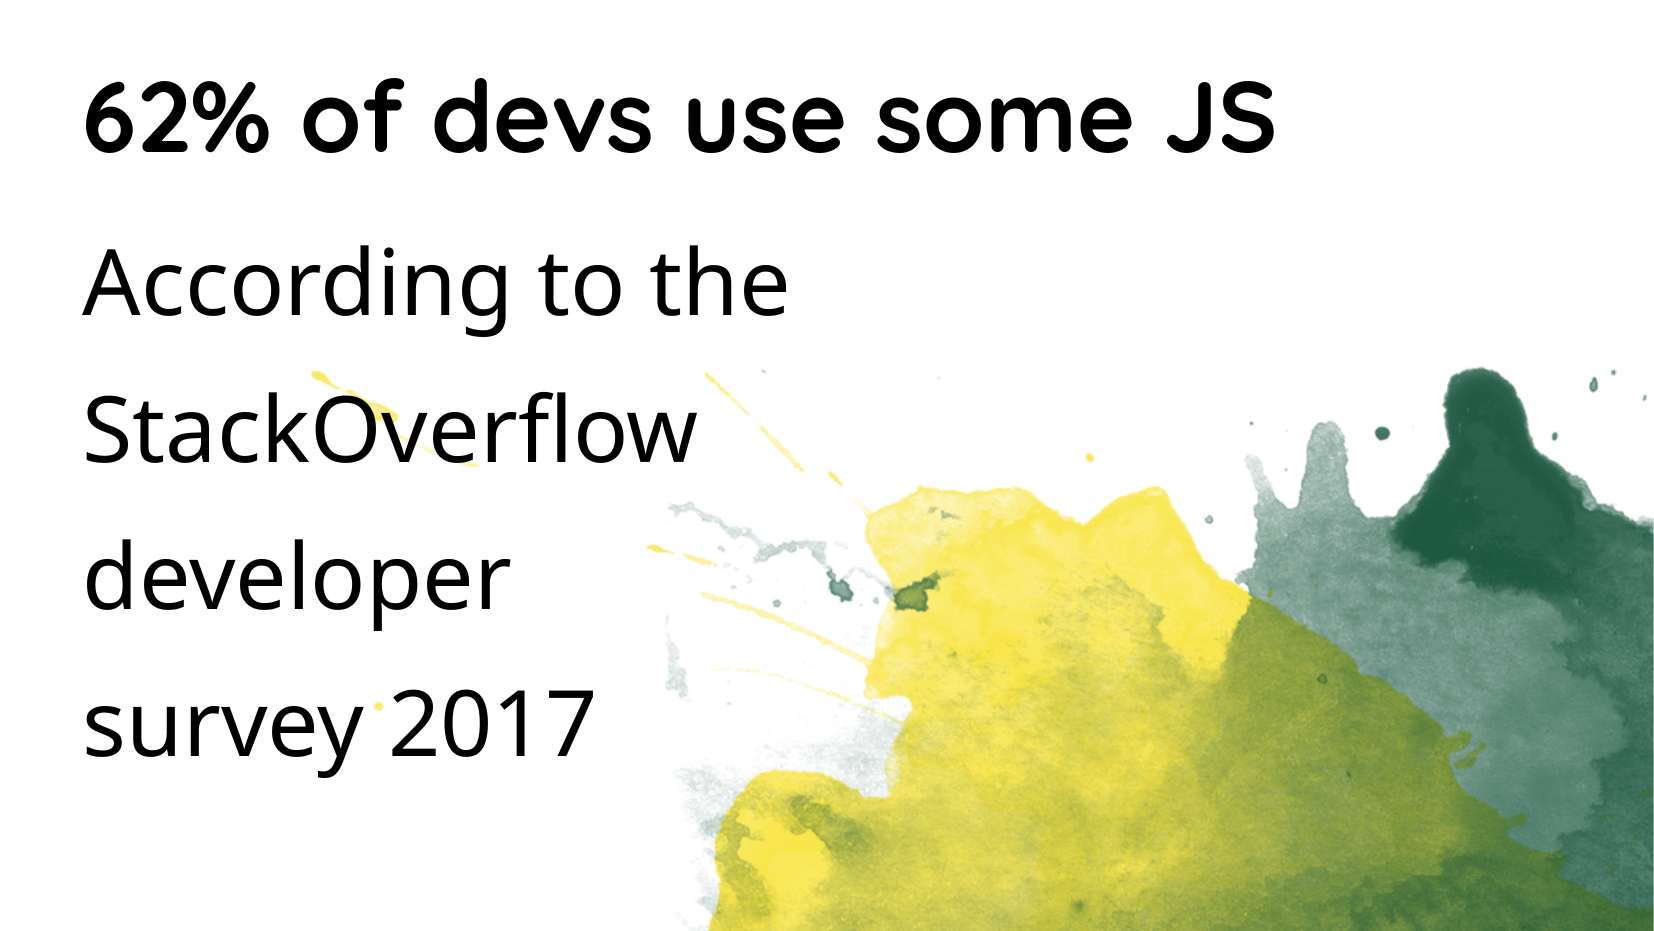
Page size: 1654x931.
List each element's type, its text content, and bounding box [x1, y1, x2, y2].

list According to the StackOverflow developer survey 2017 [82, 217, 1571, 875]
picture [0, 0, 1654, 931]
title 62% of devs use some JS [82, 37, 1571, 193]
